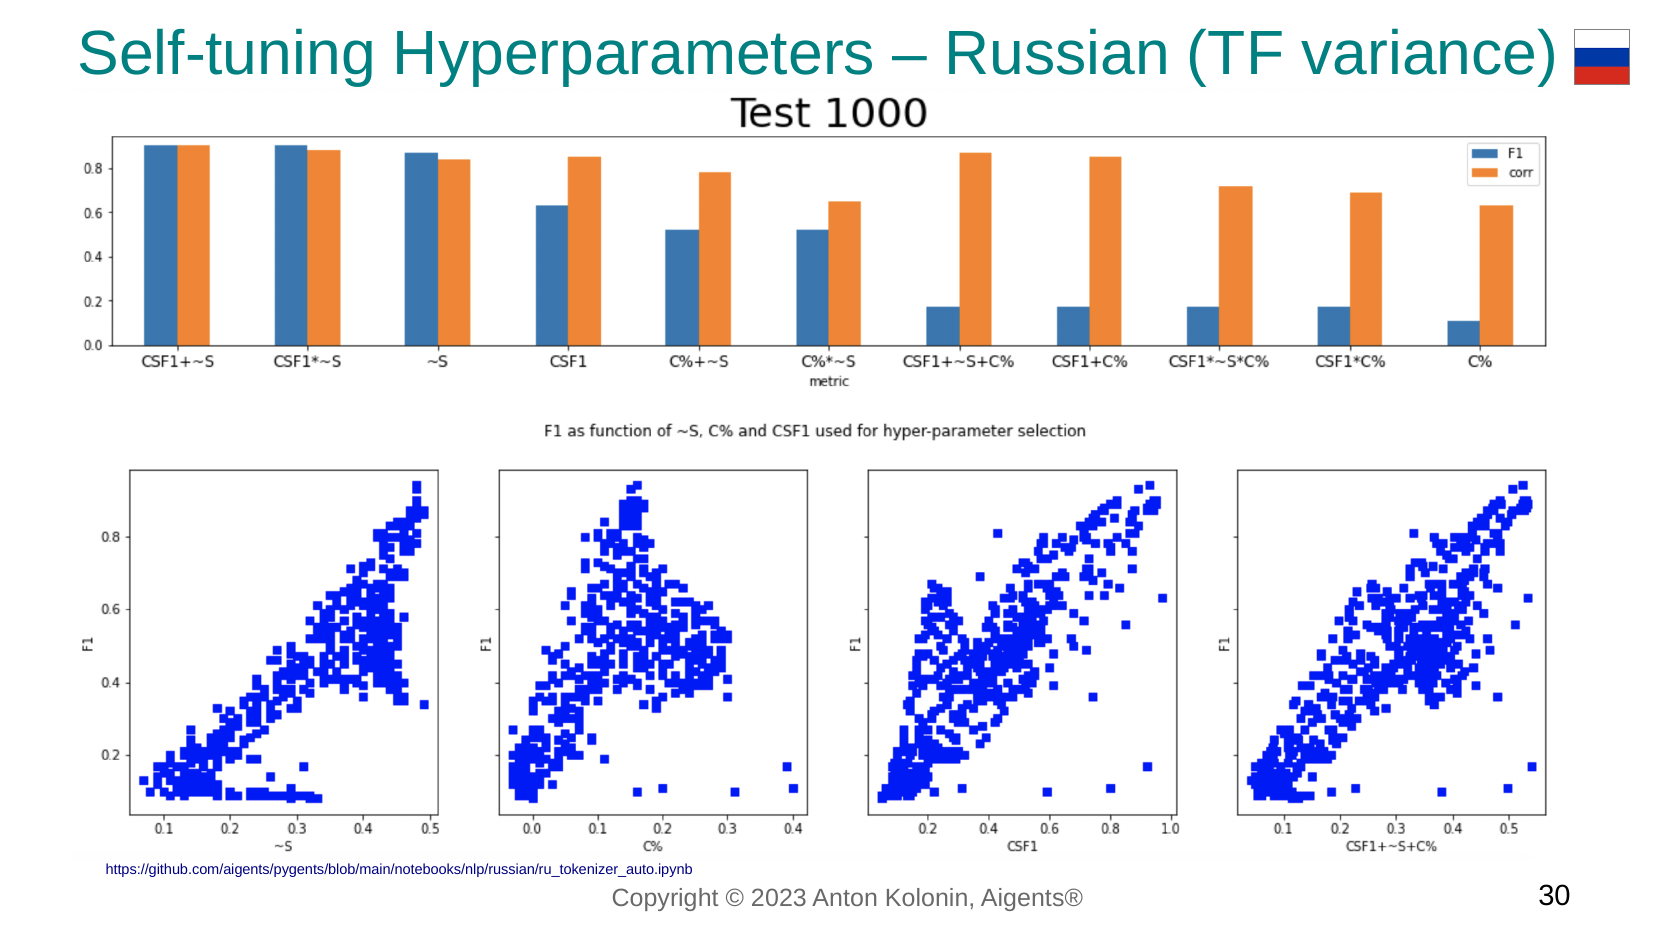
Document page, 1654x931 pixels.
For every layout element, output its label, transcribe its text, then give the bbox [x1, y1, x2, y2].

picture [1575, 30, 1630, 85]
text_box https://github.com/aigents/pygents/blob/main/notebooks/nlp/russian/ru_tokenizer_auto.ipynb [90, 853, 708, 886]
picture [73, 87, 1555, 859]
text_box Self-tuning Hyperparameters – Russian (TF variance) [0, 0, 1630, 106]
